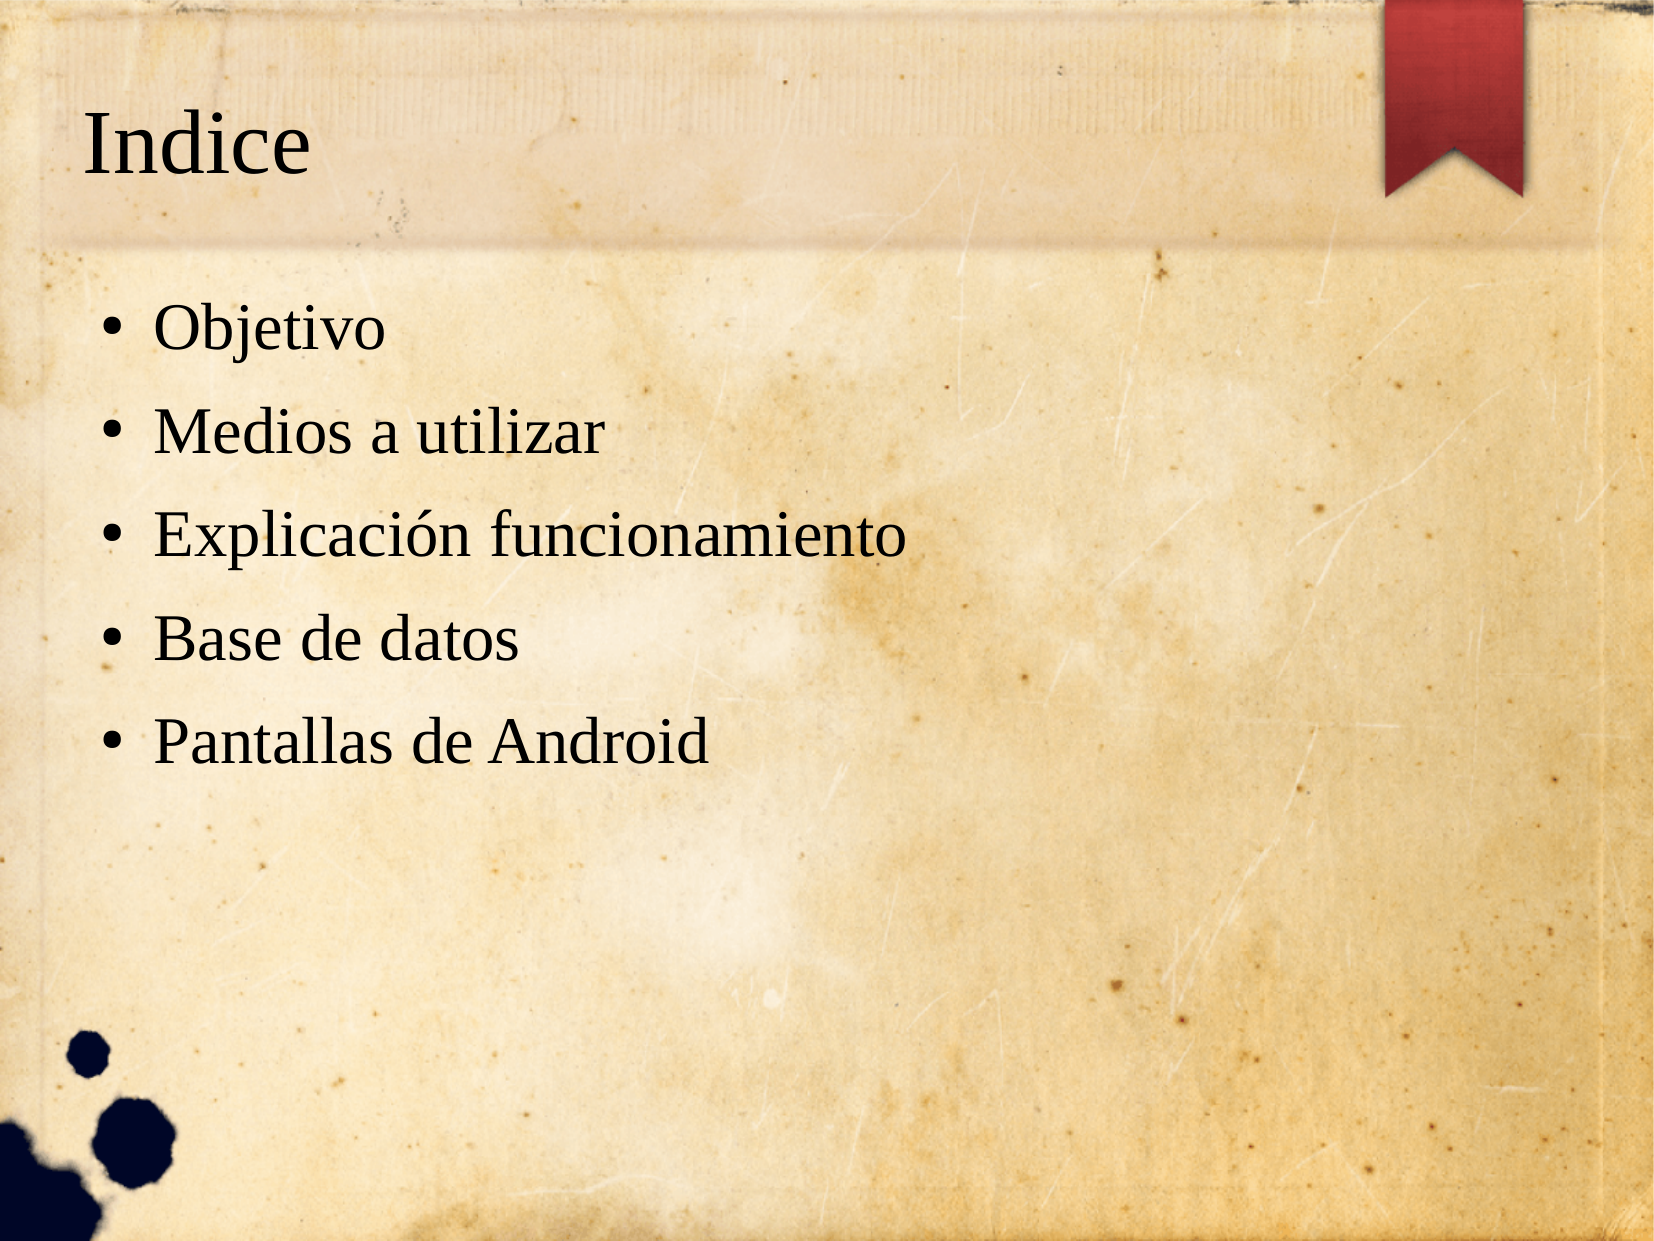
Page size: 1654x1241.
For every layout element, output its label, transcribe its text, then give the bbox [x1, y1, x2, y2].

list Objetivo Medios a utilizar Explicación funcionamiento Base de datos Pantallas de Android [82, 290, 1538, 1010]
title Indice [82, 49, 1347, 237]
picture [0, 0, 1654, 1241]
